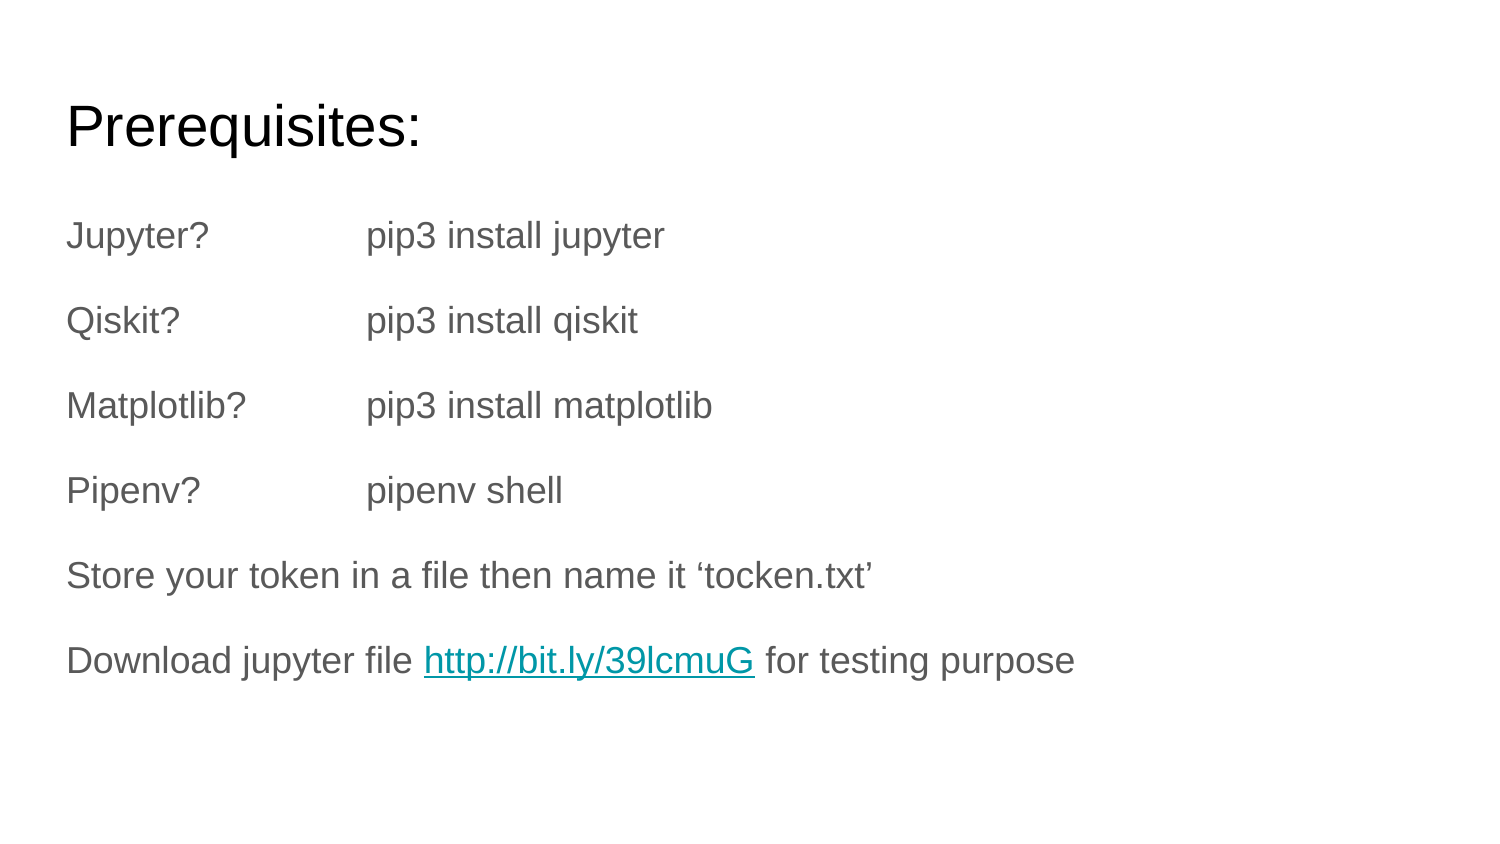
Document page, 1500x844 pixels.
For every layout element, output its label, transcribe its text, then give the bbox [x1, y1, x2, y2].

title Prerequisites: [51, 72, 1449, 167]
list Jupyter? pip3 install jupyter Qiskit? pip3 install qiskit Matplotlib? pip3 install matplotlib Pipenv? pipenv shell Store your token in a file then name it ‘tocken.txt’ Download jupyter file http://bit.ly/39lcmuG for testing purpose [51, 189, 1449, 750]
